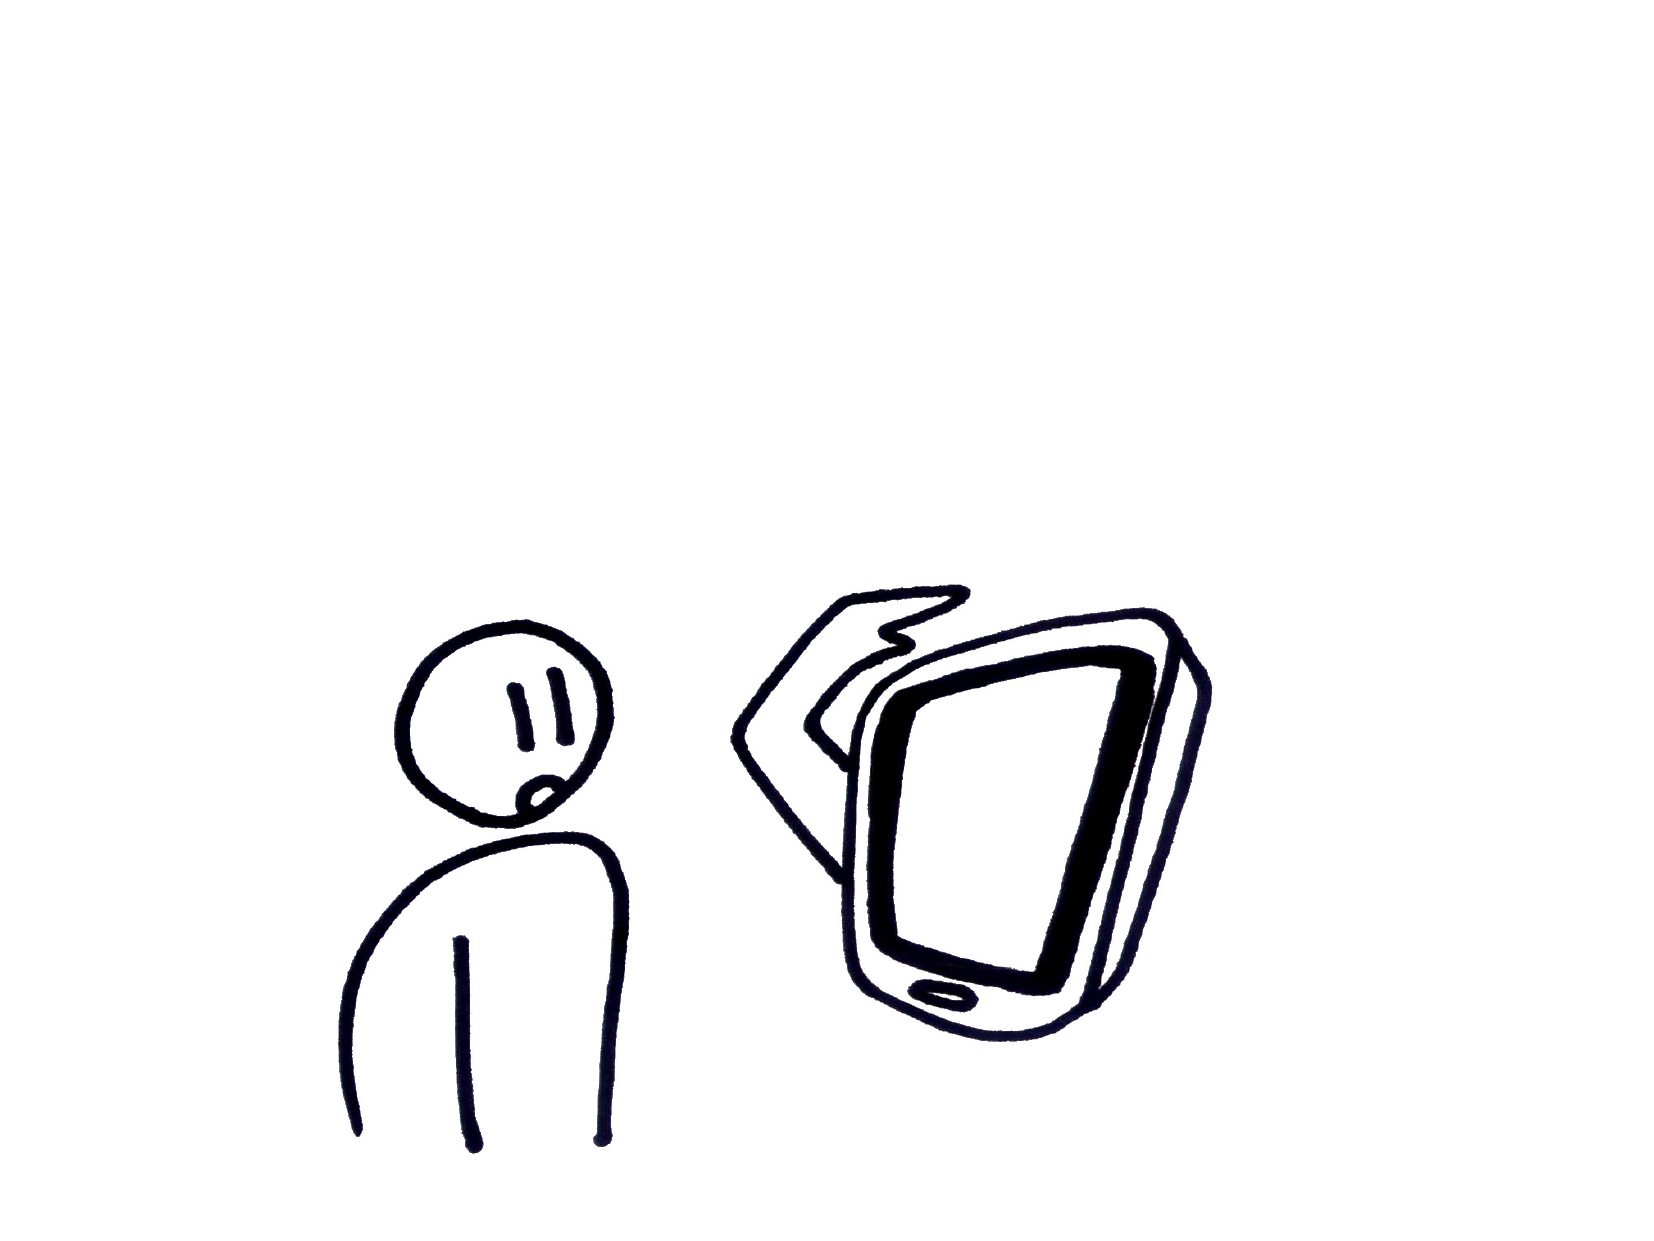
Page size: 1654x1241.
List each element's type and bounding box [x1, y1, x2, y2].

picture [179, 527, 1252, 1177]
